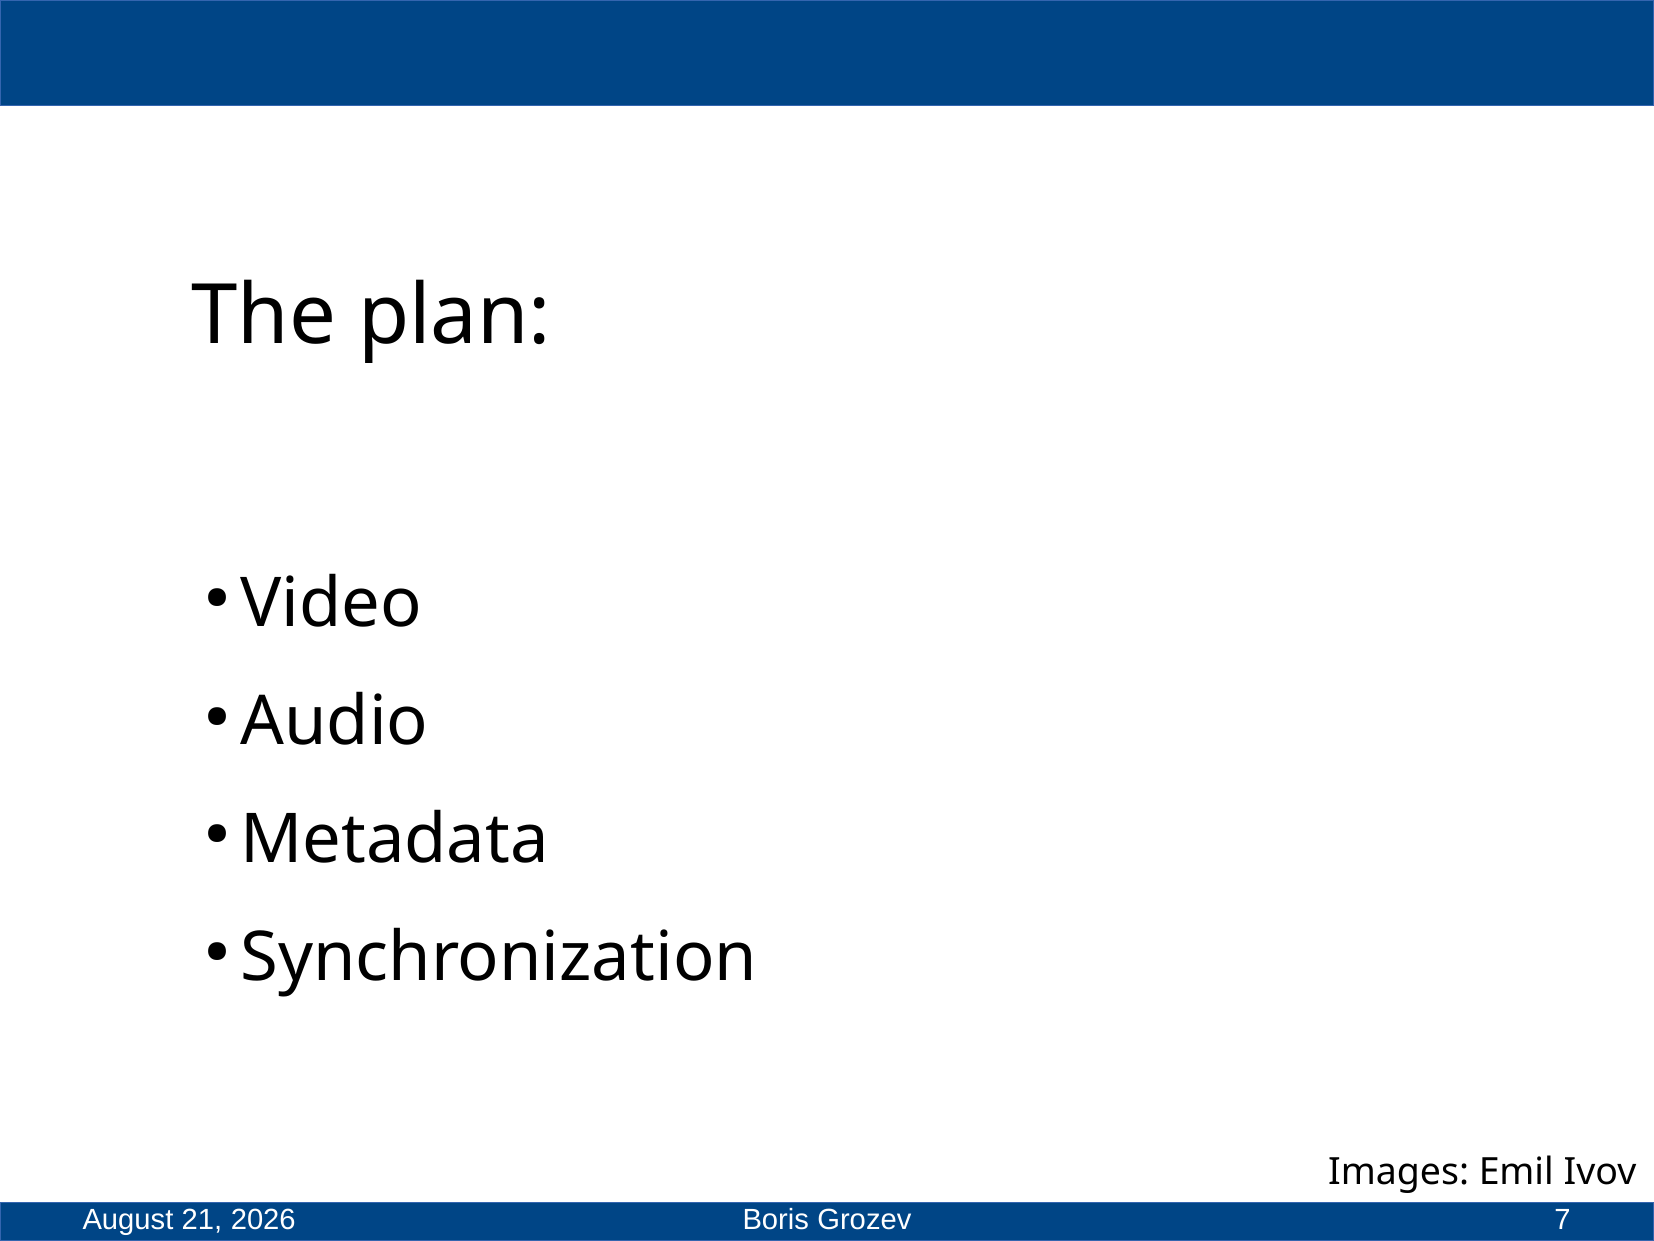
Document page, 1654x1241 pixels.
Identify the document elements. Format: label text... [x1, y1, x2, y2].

text_box Video Audio Metadata Synchronization [190, 545, 587, 951]
text_box The plan: [176, 246, 434, 359]
text_box Images: Emil Ivov [1313, 1137, 1639, 1201]
